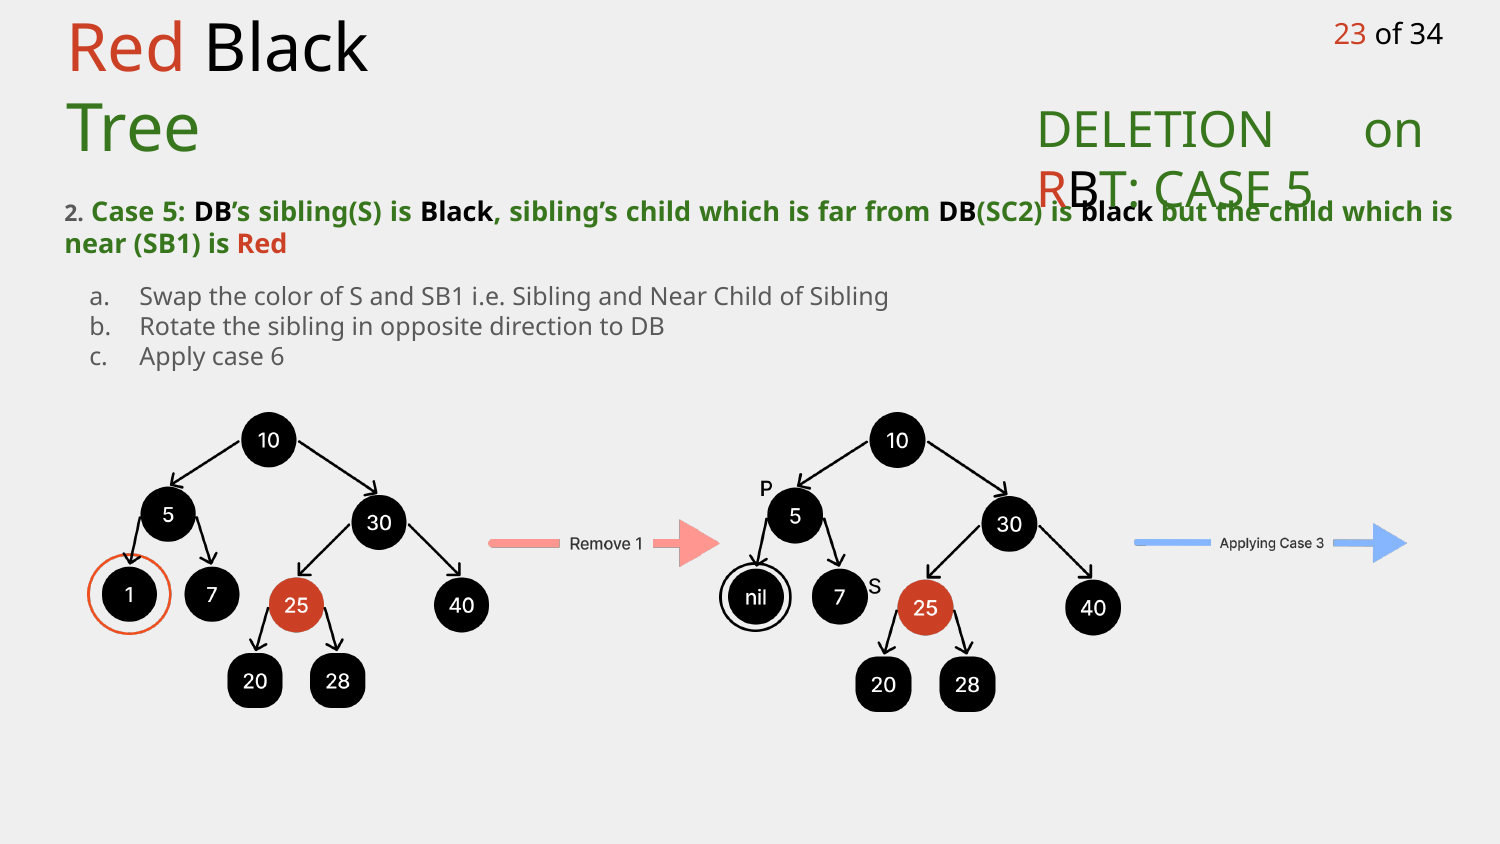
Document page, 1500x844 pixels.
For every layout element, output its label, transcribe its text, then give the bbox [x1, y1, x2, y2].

text_box 23 of 34 [1318, 0, 1500, 65]
text_box 2. Case 5: DB’s sibling(S) is Black, sibling’s child which is far from DB(SC2) is black but the child which is near (SB1) is Red Swap the color of S and SB1 i.e. Sibling and Near Child of Sibling Rotate the sibling in opposite direction to DB Apply case 6 [49, 179, 1468, 386]
text_box DELETION on RBT: CASE 5 [1021, 82, 1440, 233]
picture [87, 412, 1424, 713]
title Red Black Tree [51, 93, 437, 179]
